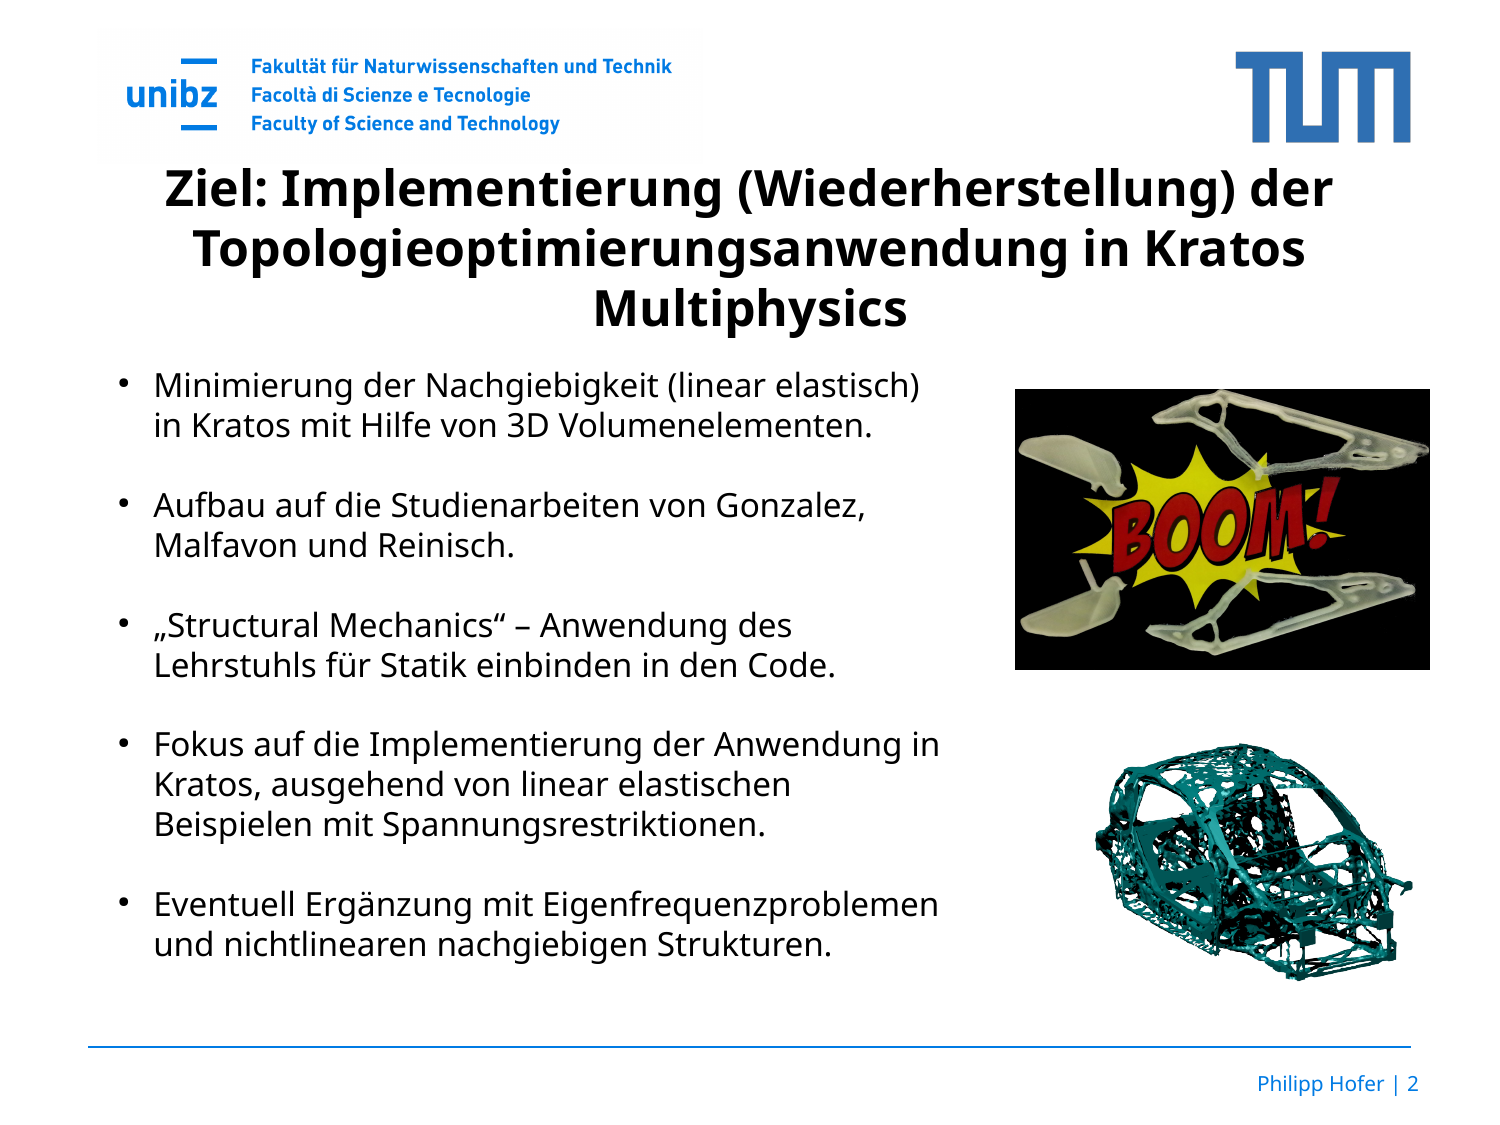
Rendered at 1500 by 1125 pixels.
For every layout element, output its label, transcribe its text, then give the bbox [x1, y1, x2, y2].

picture [1086, 732, 1418, 986]
text_box Minimierung der Nachgiebigkeit (linear elastisch) in Kratos mit Hilfe von 3D Volumenelementen. Aufbau auf die Studienarbeiten von Gonzalez, Malfavon und Reinisch. „Structural Mechanics“ – Anwendung des Lehrstuhls für Statik einbinden in den Code. Fokus auf die Implementierung der Anwendung in Kratos, ausgehend von linear elastischen Beispielen mit Spannungsrestriktionen. Eventuell Ergänzung mit Eigenfrequenzproblemen und nichtlinearen nachgiebigen Strukturen. [103, 299, 969, 1035]
picture [1145, 0, 1500, 233]
picture [1015, 389, 1430, 670]
picture [97, 28, 703, 164]
text_box Ziel: Implementierung (Wiederherstellung) der Topologieoptimierungsanwendung in Kratos Multiphysics [103, 165, 1397, 328]
